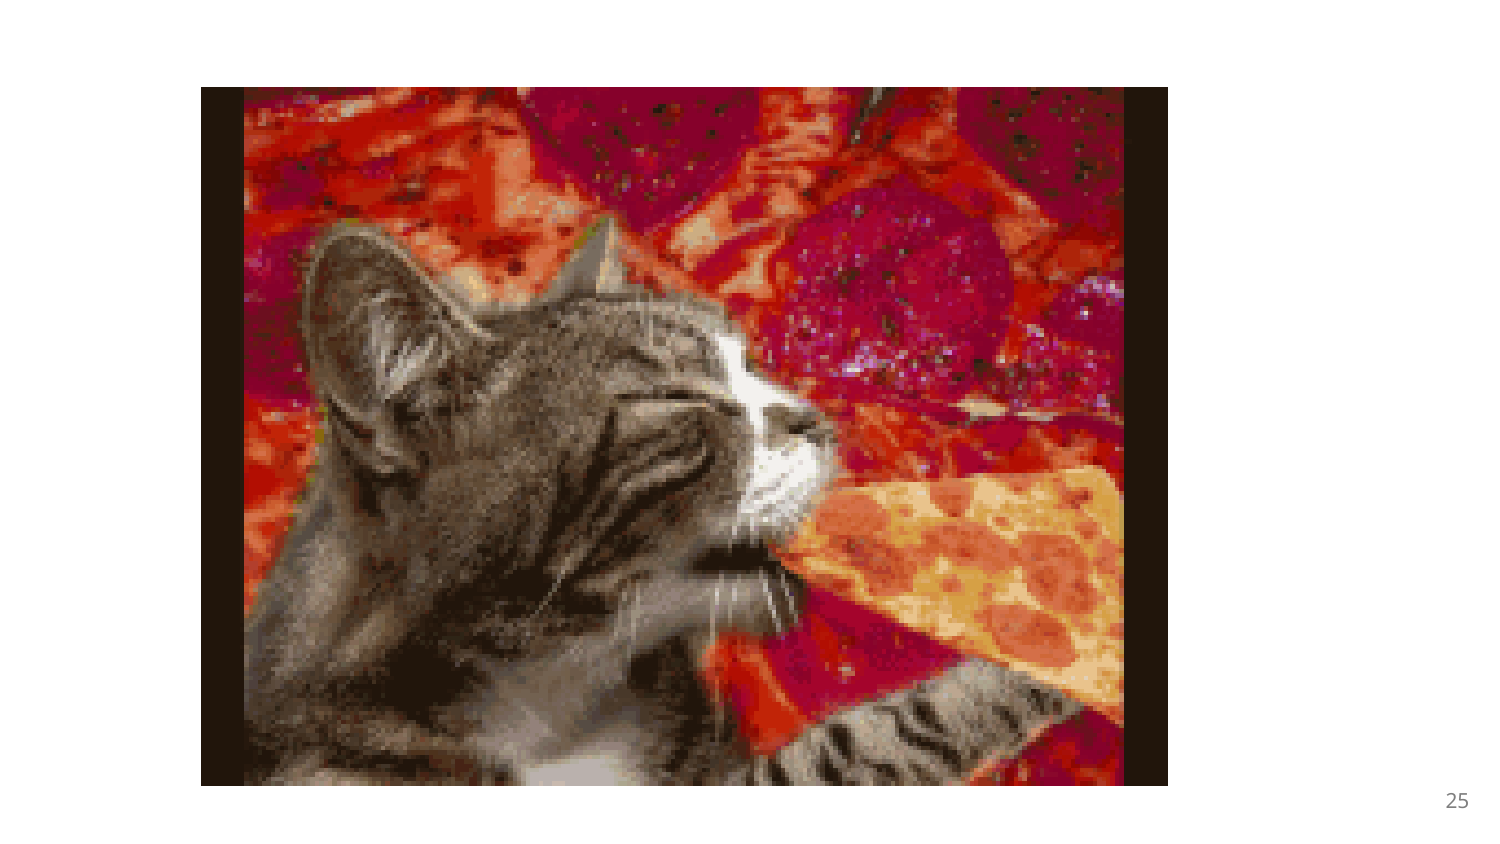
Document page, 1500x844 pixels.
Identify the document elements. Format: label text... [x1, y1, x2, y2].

picture [201, 87, 1168, 786]
slide_number <number> [1394, 769, 1484, 834]
